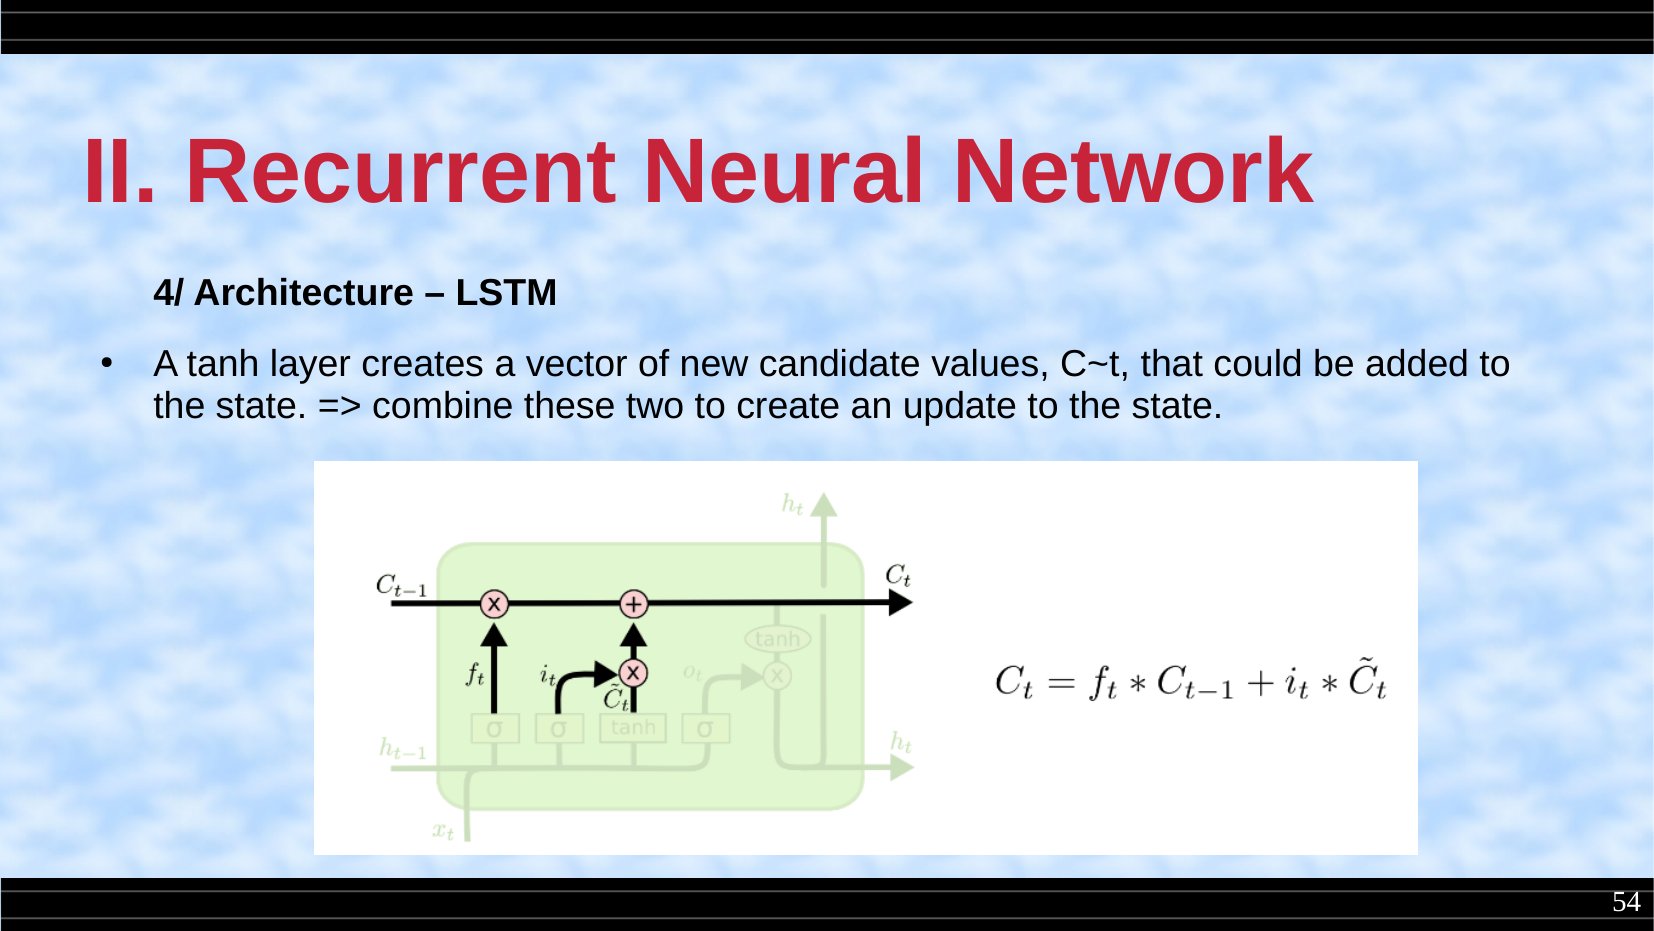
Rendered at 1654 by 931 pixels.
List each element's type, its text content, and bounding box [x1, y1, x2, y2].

title II. Recurrent Neural Network [82, 92, 1571, 248]
picture [0, 0, 1654, 931]
list 4/ Architecture – LSTM A tanh layer creates a vector of new candidate values, C~t, that could be added to the state. => combine these two to create an update to the state. [82, 271, 1571, 757]
